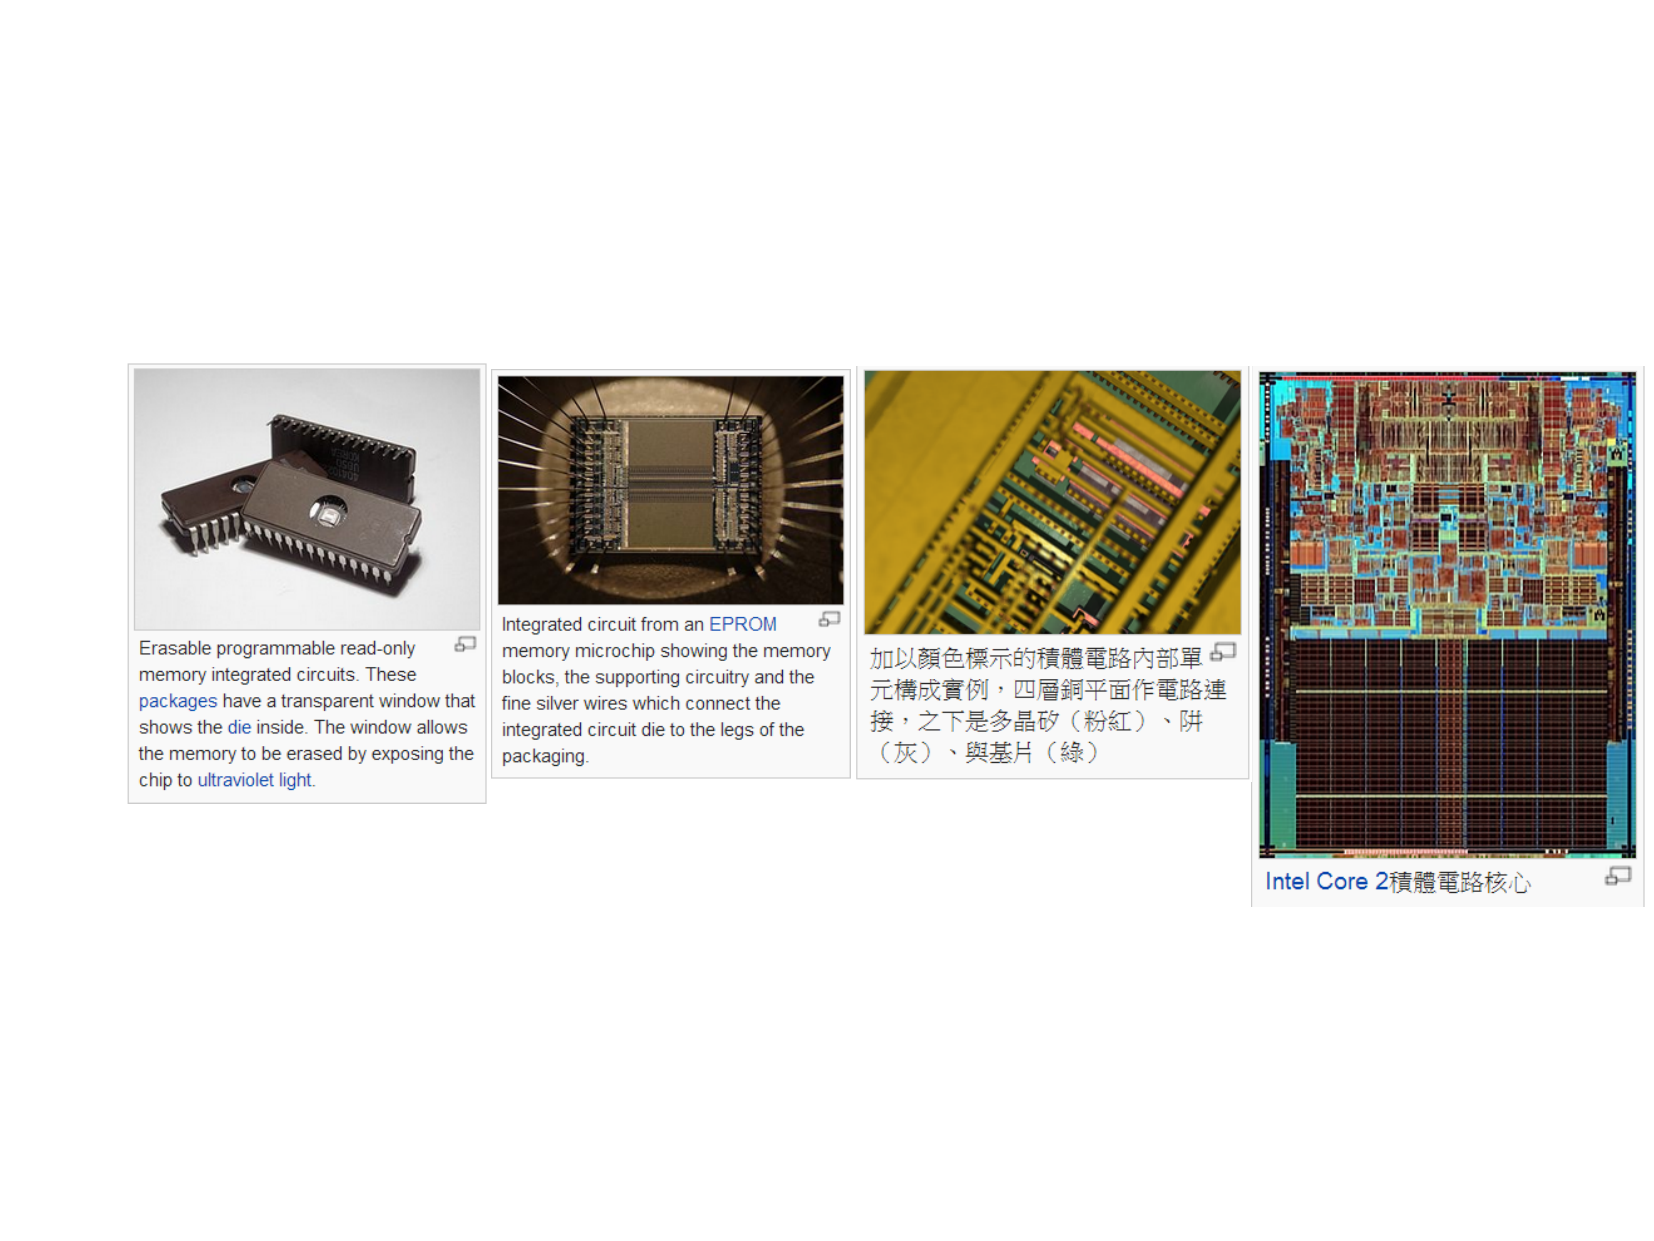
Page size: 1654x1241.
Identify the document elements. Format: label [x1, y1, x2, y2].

picture [855, 366, 1646, 907]
picture [124, 361, 851, 804]
